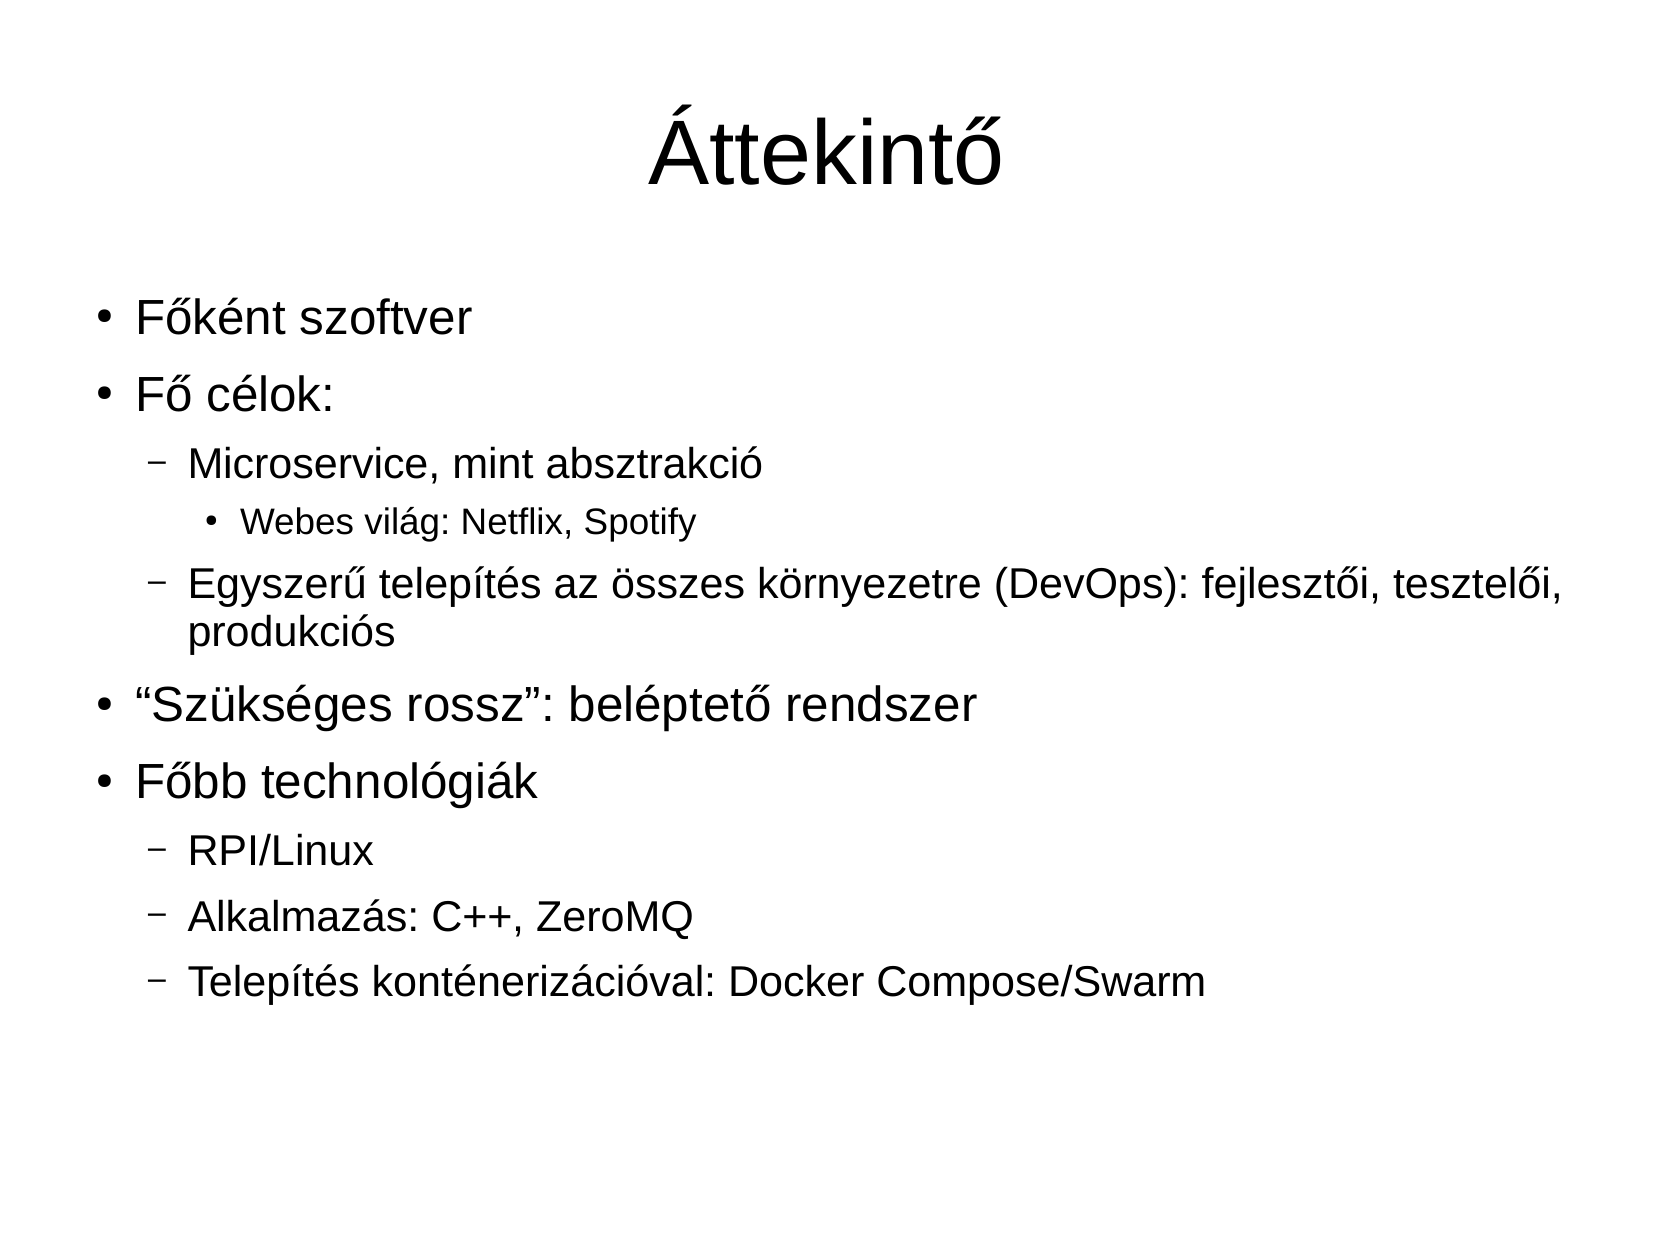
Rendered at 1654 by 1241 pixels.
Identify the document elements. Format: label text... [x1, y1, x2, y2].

list Főként szoftver Fő célok: Microservice, mint absztrakció Webes világ: Netflix, Spotify Egyszerű telepítés az összes környezetre (DevOps): fejlesztői, tesztelői, produkciós “Szükséges rossz”: beléptető rendszer Főbb technológiák RPI/Linux Alkalmazás: C++, ZeroMQ Telepítés konténerizációval: Docker Compose/Swarm [82, 290, 1571, 1010]
title Áttekintő [82, 49, 1571, 257]
